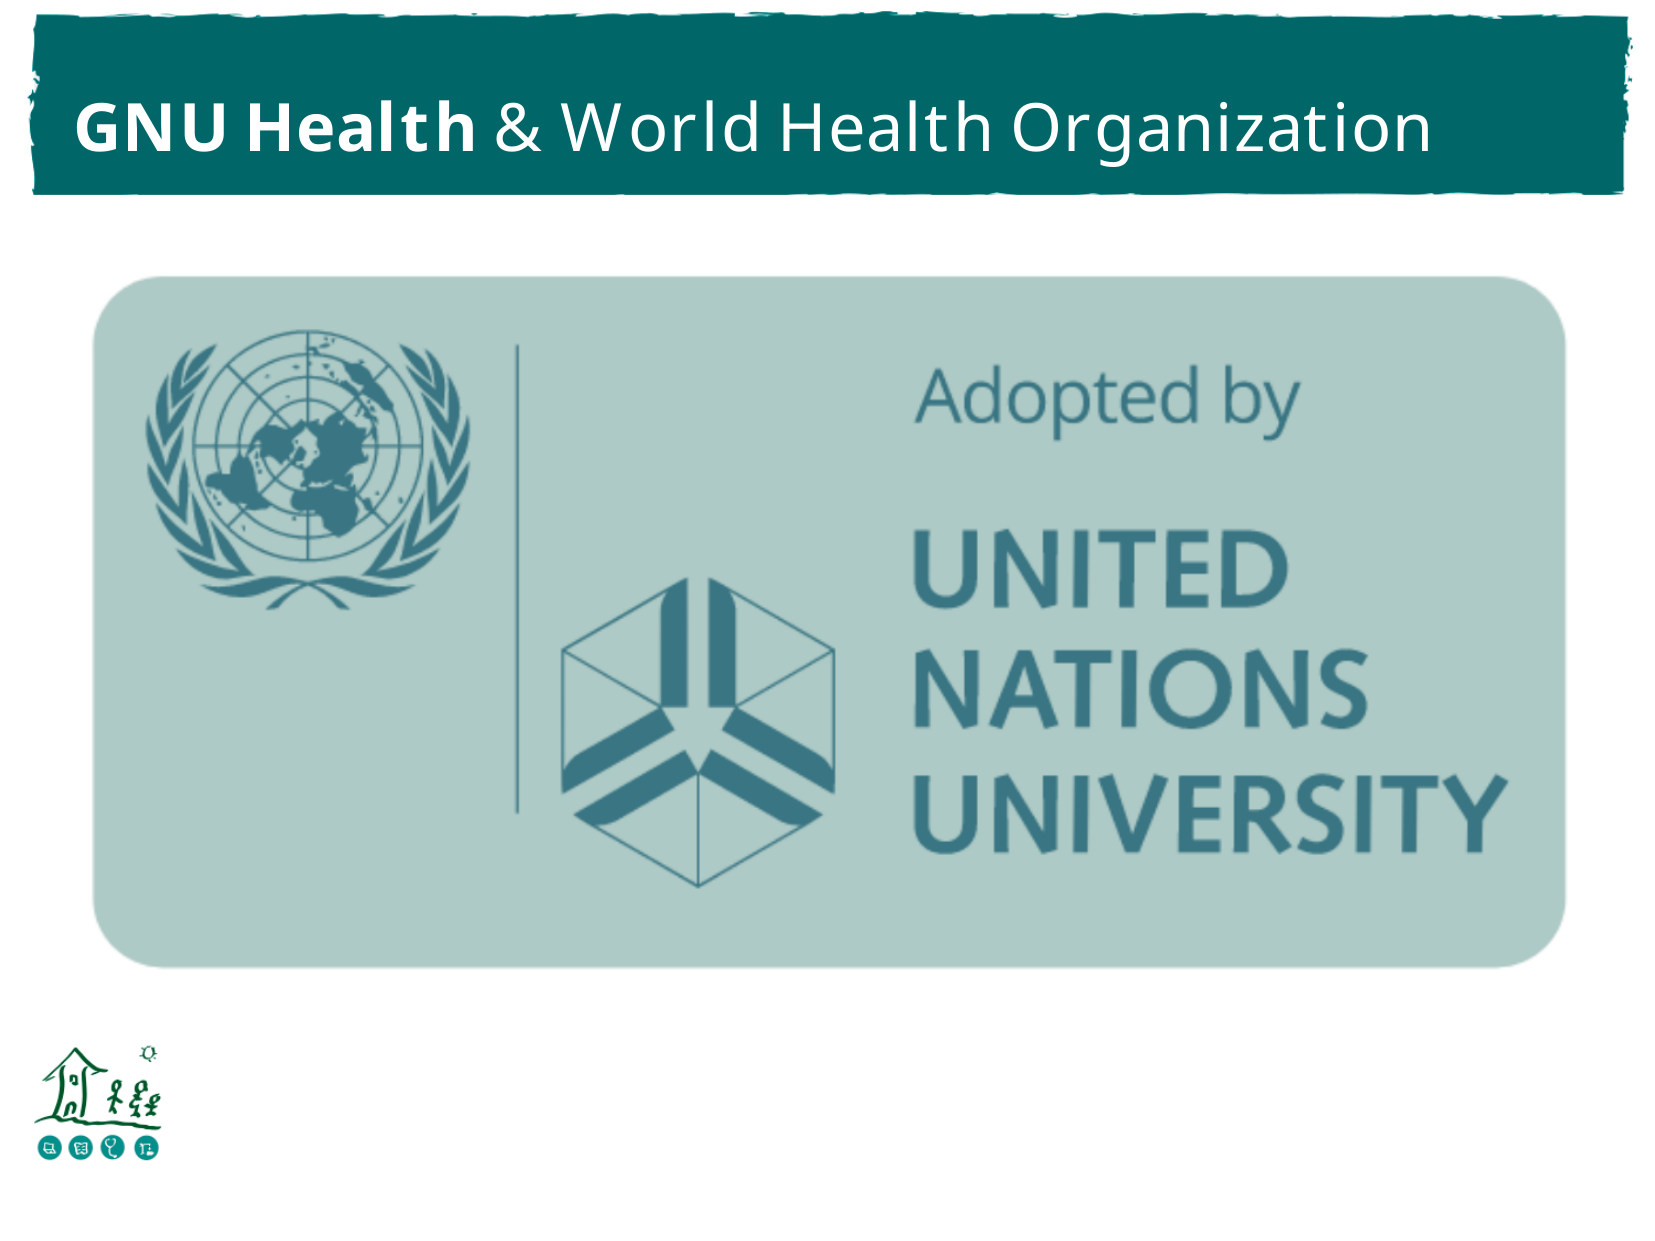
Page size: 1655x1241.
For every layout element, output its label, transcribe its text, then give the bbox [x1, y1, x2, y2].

title GNUHealth&WorldHealthOrganization [48, 62, 1607, 167]
picture [0, 0, 1655, 1211]
